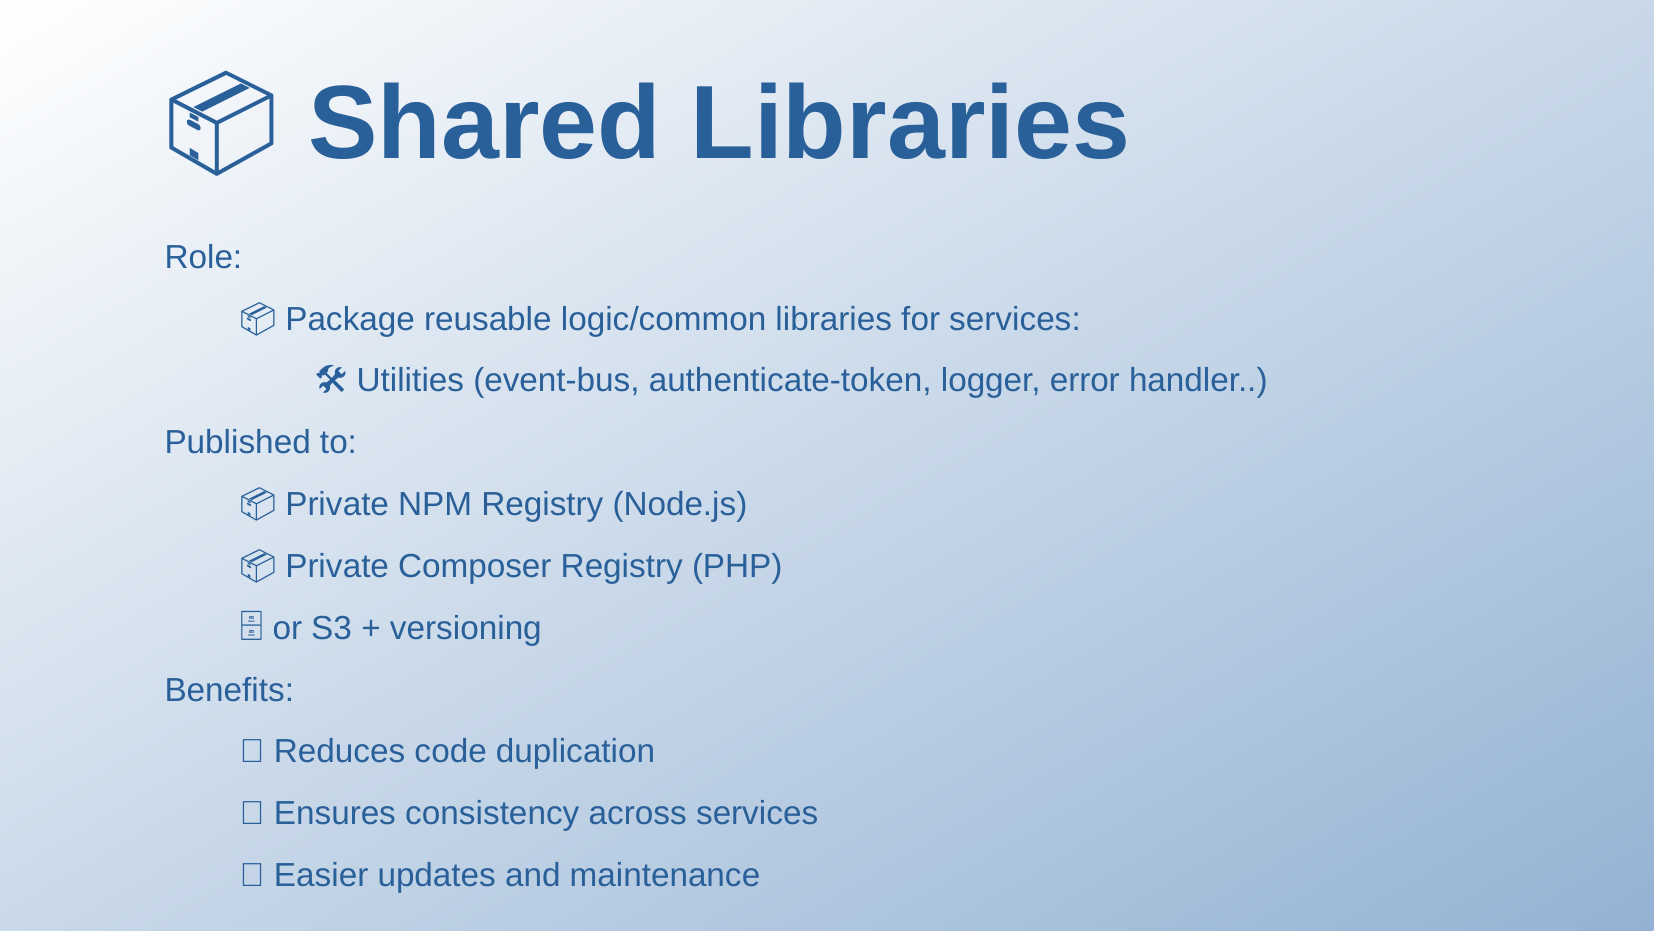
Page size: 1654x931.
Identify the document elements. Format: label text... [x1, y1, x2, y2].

text_box 📦 Shared Libraries [149, 57, 1613, 197]
text_box Role: 📦 Package reusable logic/common libraries for services: 🛠️ Utilities (event-bus, authenticate-token, logger, error handler..) Published to: 📦 Private NPM Registry (Node.js) 📦 Private Composer Registry (PHP) 🗄️ or S3 + versioning Benefits: ✅ Reduces code duplication ✅ Ensures consistency across services ✅ Easier updates and maintenance [149, 230, 1350, 931]
